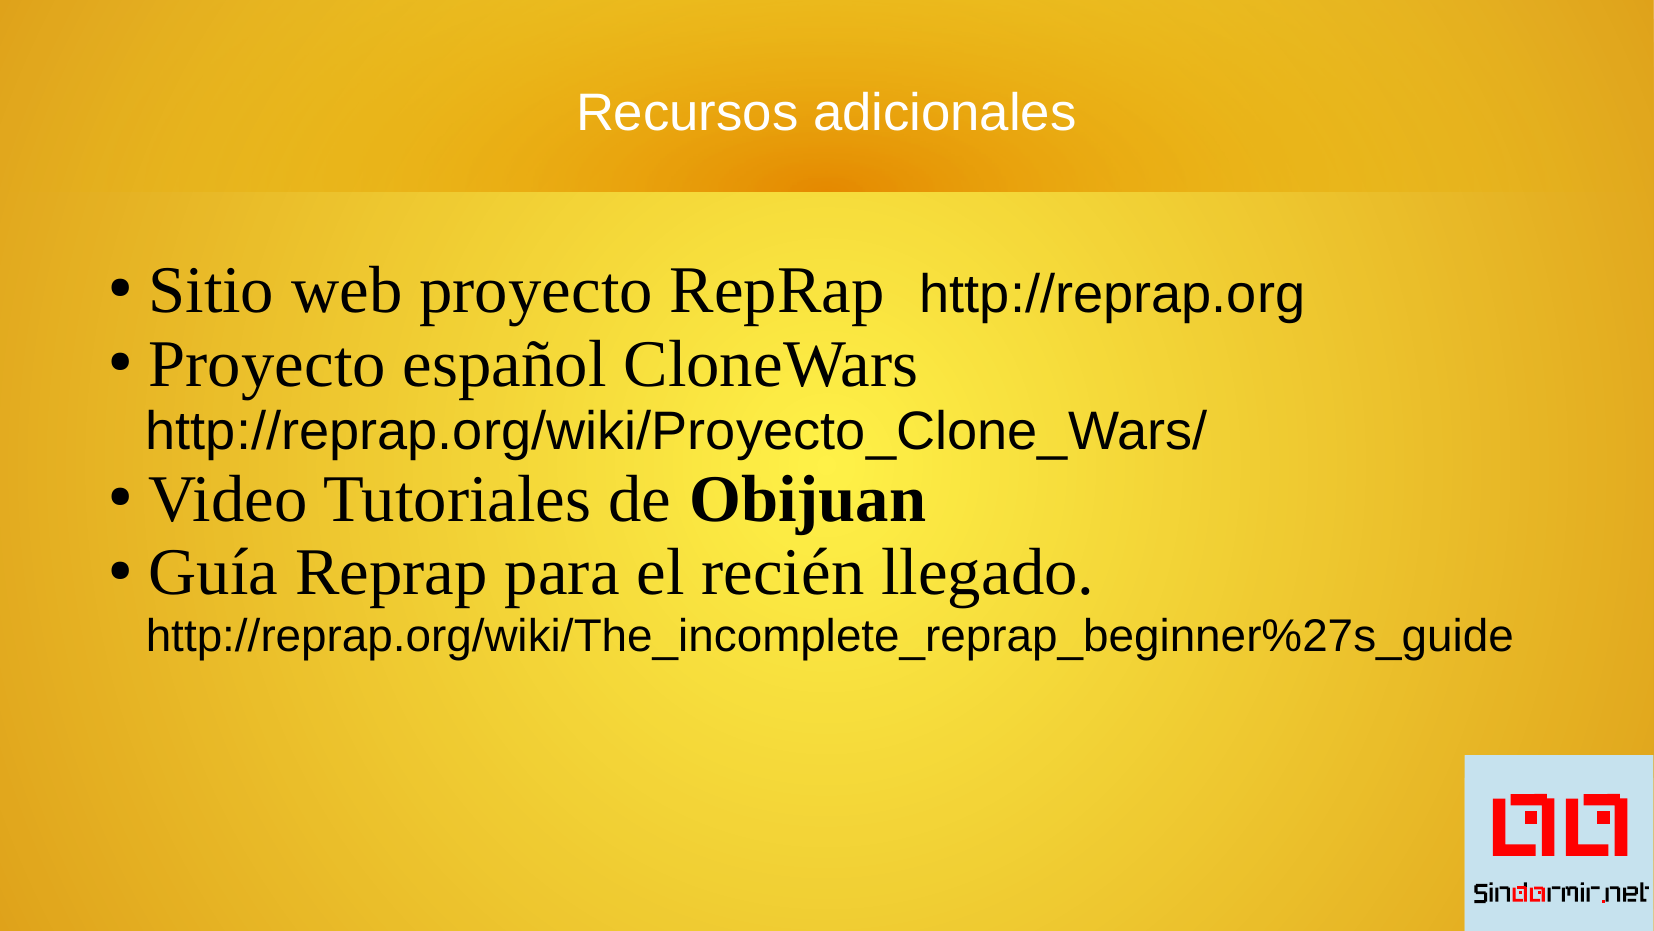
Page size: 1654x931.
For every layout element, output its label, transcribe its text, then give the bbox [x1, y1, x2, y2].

title Recursos adicionales [82, 35, 1571, 189]
subtitle Sitio web proyecto RepRap http://reprap.org Proyecto español CloneWars http://reprap.org/wiki/Proyecto_Clone_Wars/ Video Tutoriales de Obijuan Guía Reprap para el recién llegado. http://reprap.org/wiki/The_incomplete_reprap_beginner%27s_guide [70, 224, 1571, 764]
picture [1464, 755, 1654, 931]
